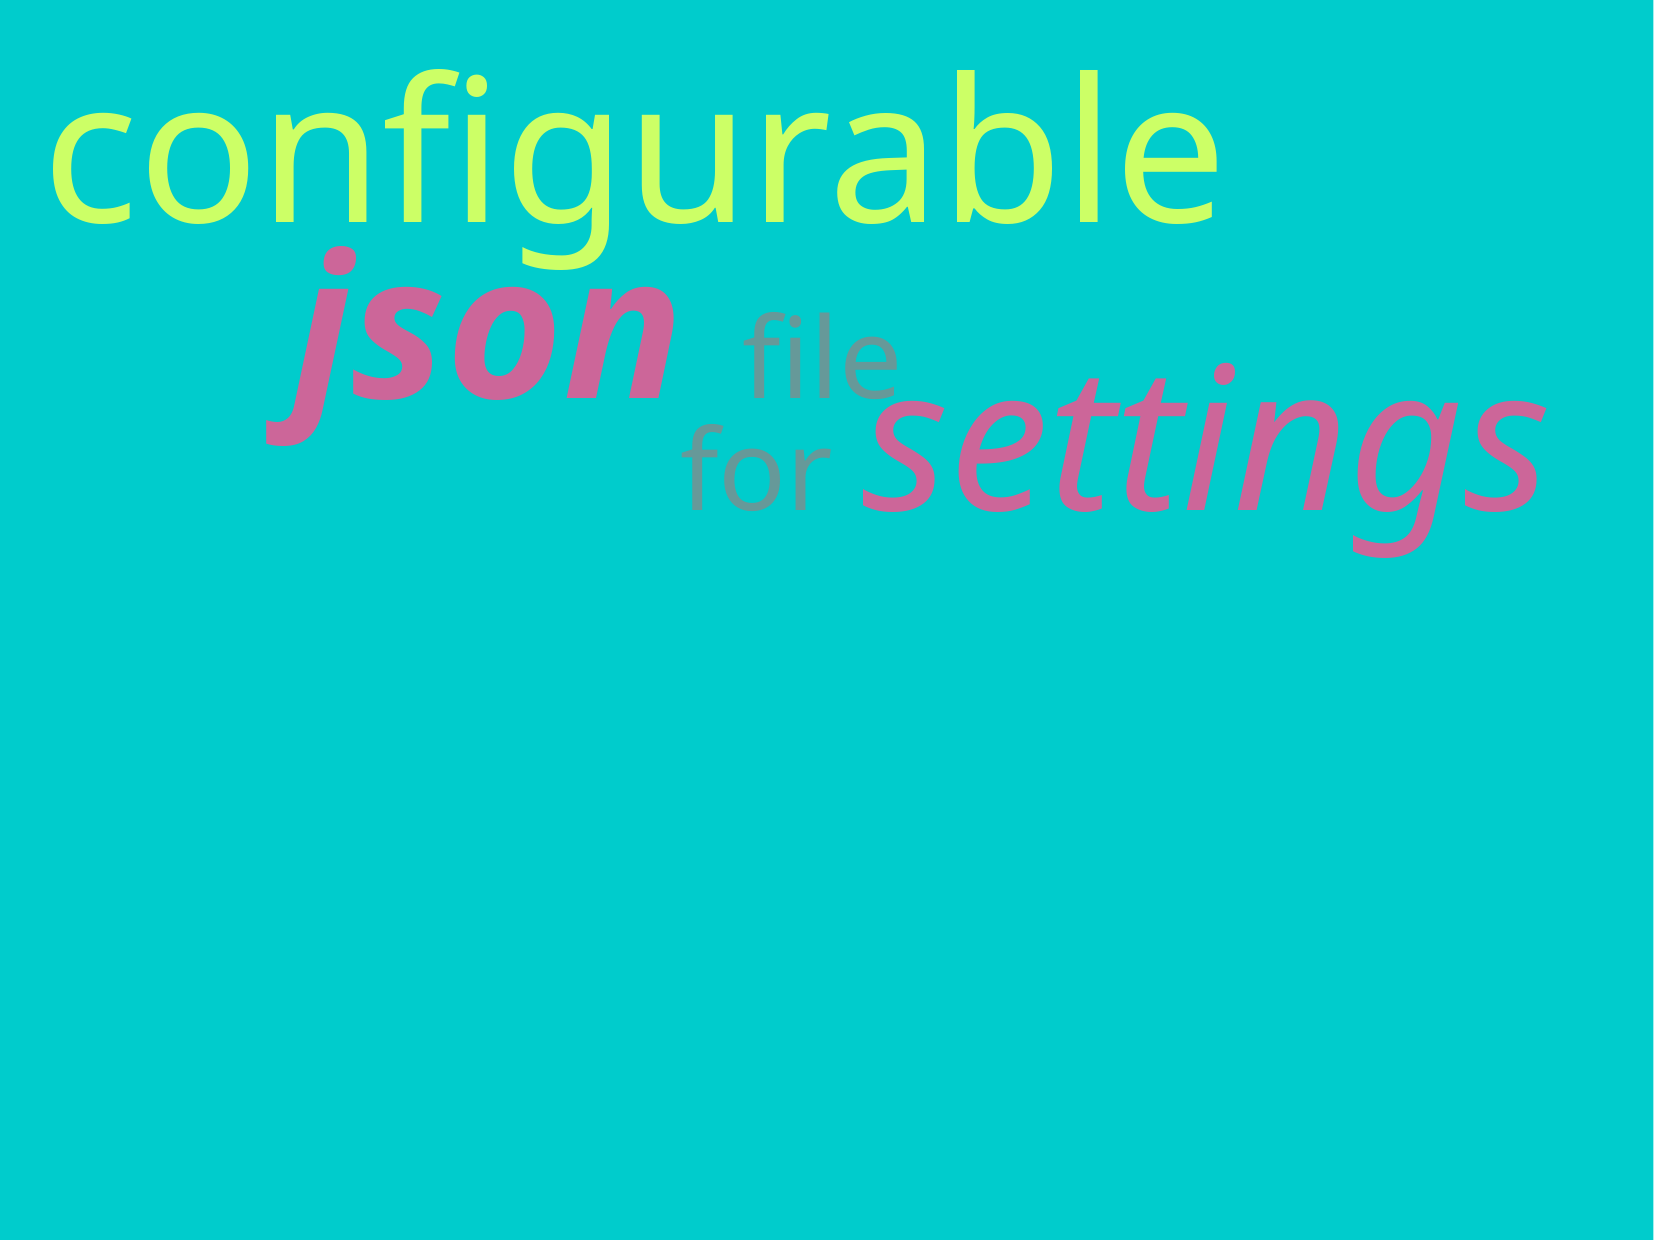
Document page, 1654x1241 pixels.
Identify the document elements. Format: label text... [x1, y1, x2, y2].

text_box configurable [27, 1, 1098, 321]
text_box for settings [665, 289, 1480, 609]
text_box json file [277, 321, 665, 497]
